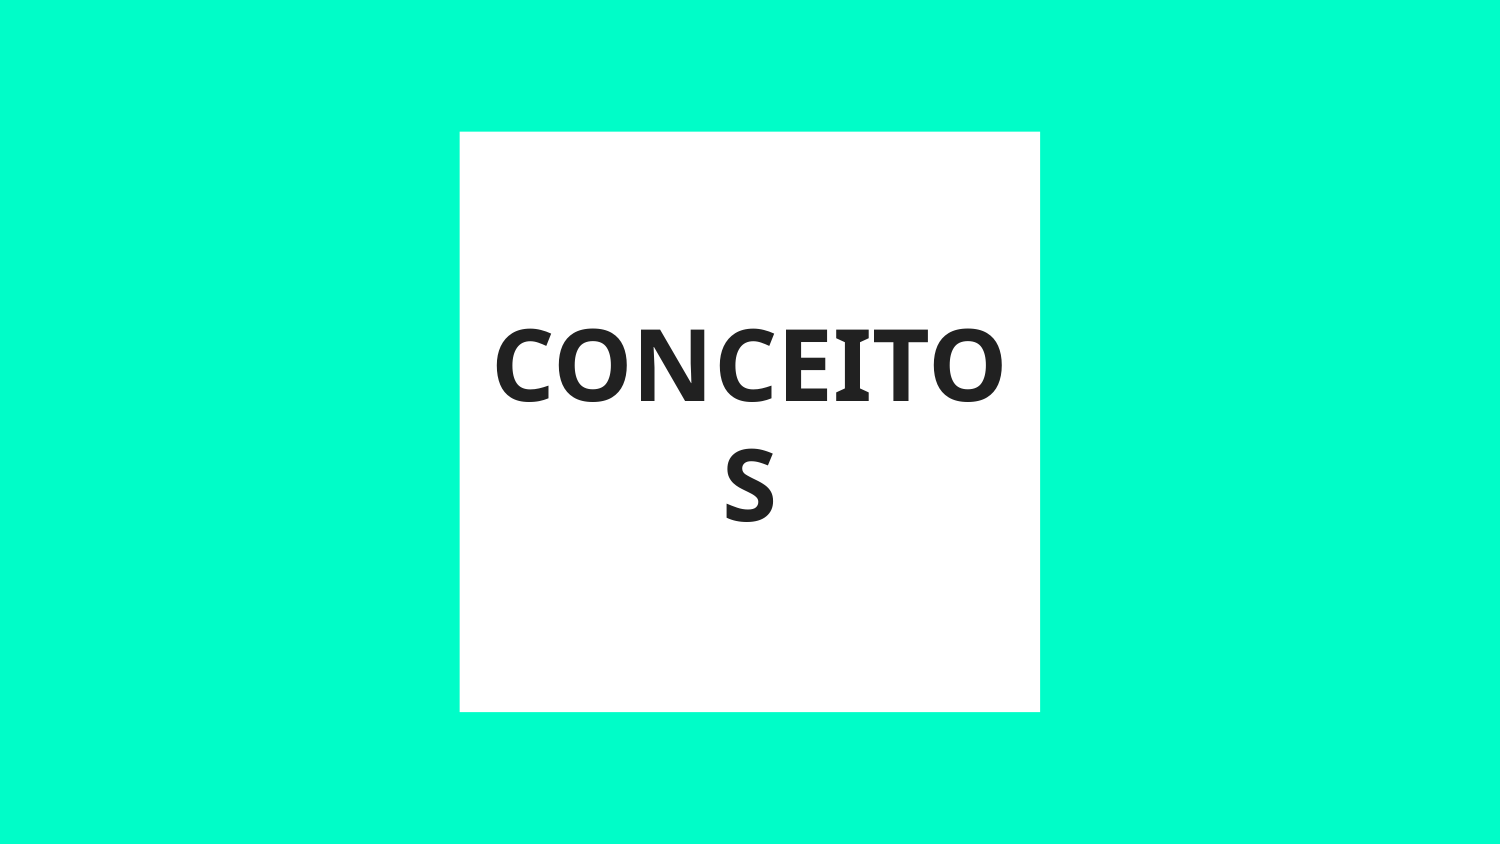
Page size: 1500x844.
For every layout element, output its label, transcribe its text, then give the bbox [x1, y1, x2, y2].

title CONCEITOS [459, 131, 1041, 713]
